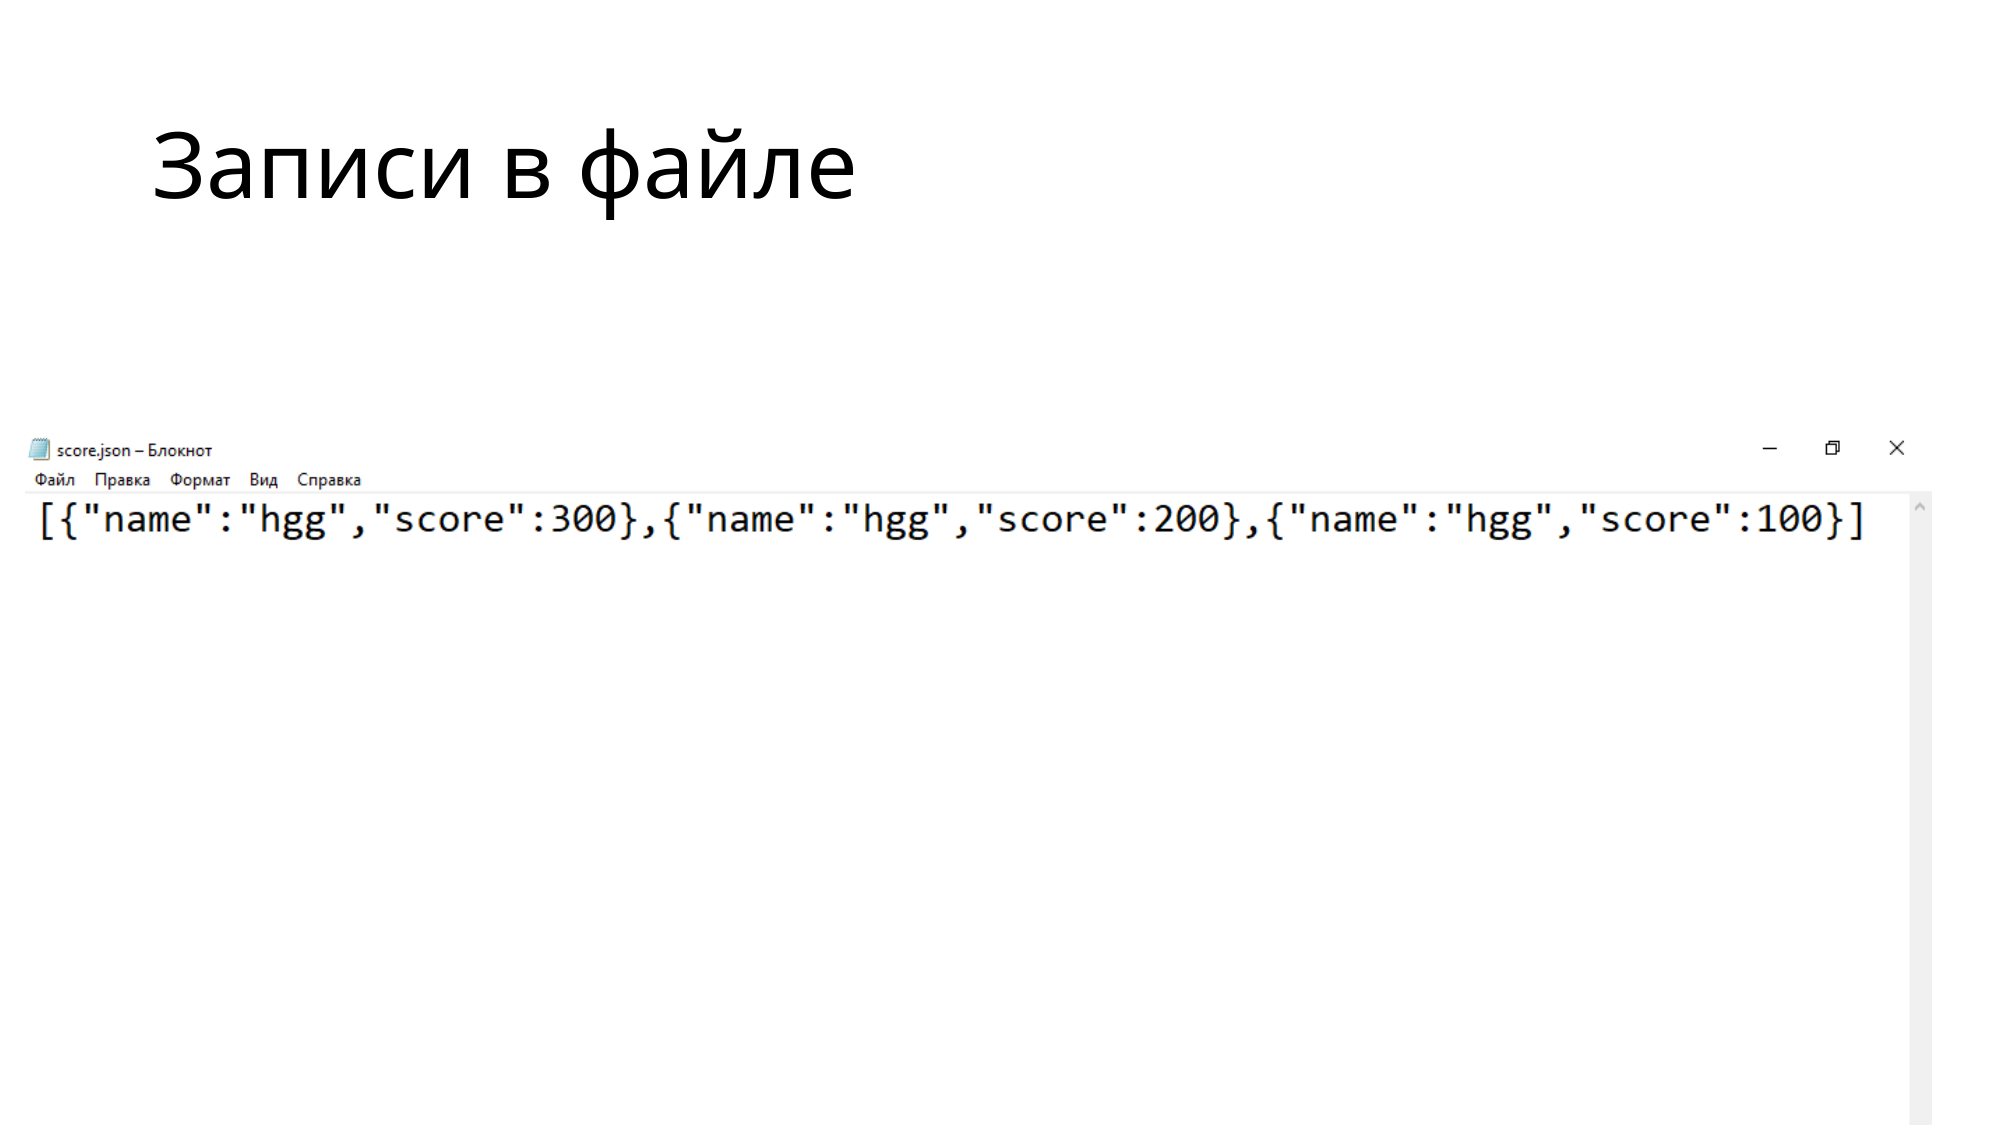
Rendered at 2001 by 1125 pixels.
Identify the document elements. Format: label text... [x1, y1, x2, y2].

title Записи в файле [137, 59, 1863, 278]
picture [25, 434, 1932, 1125]
